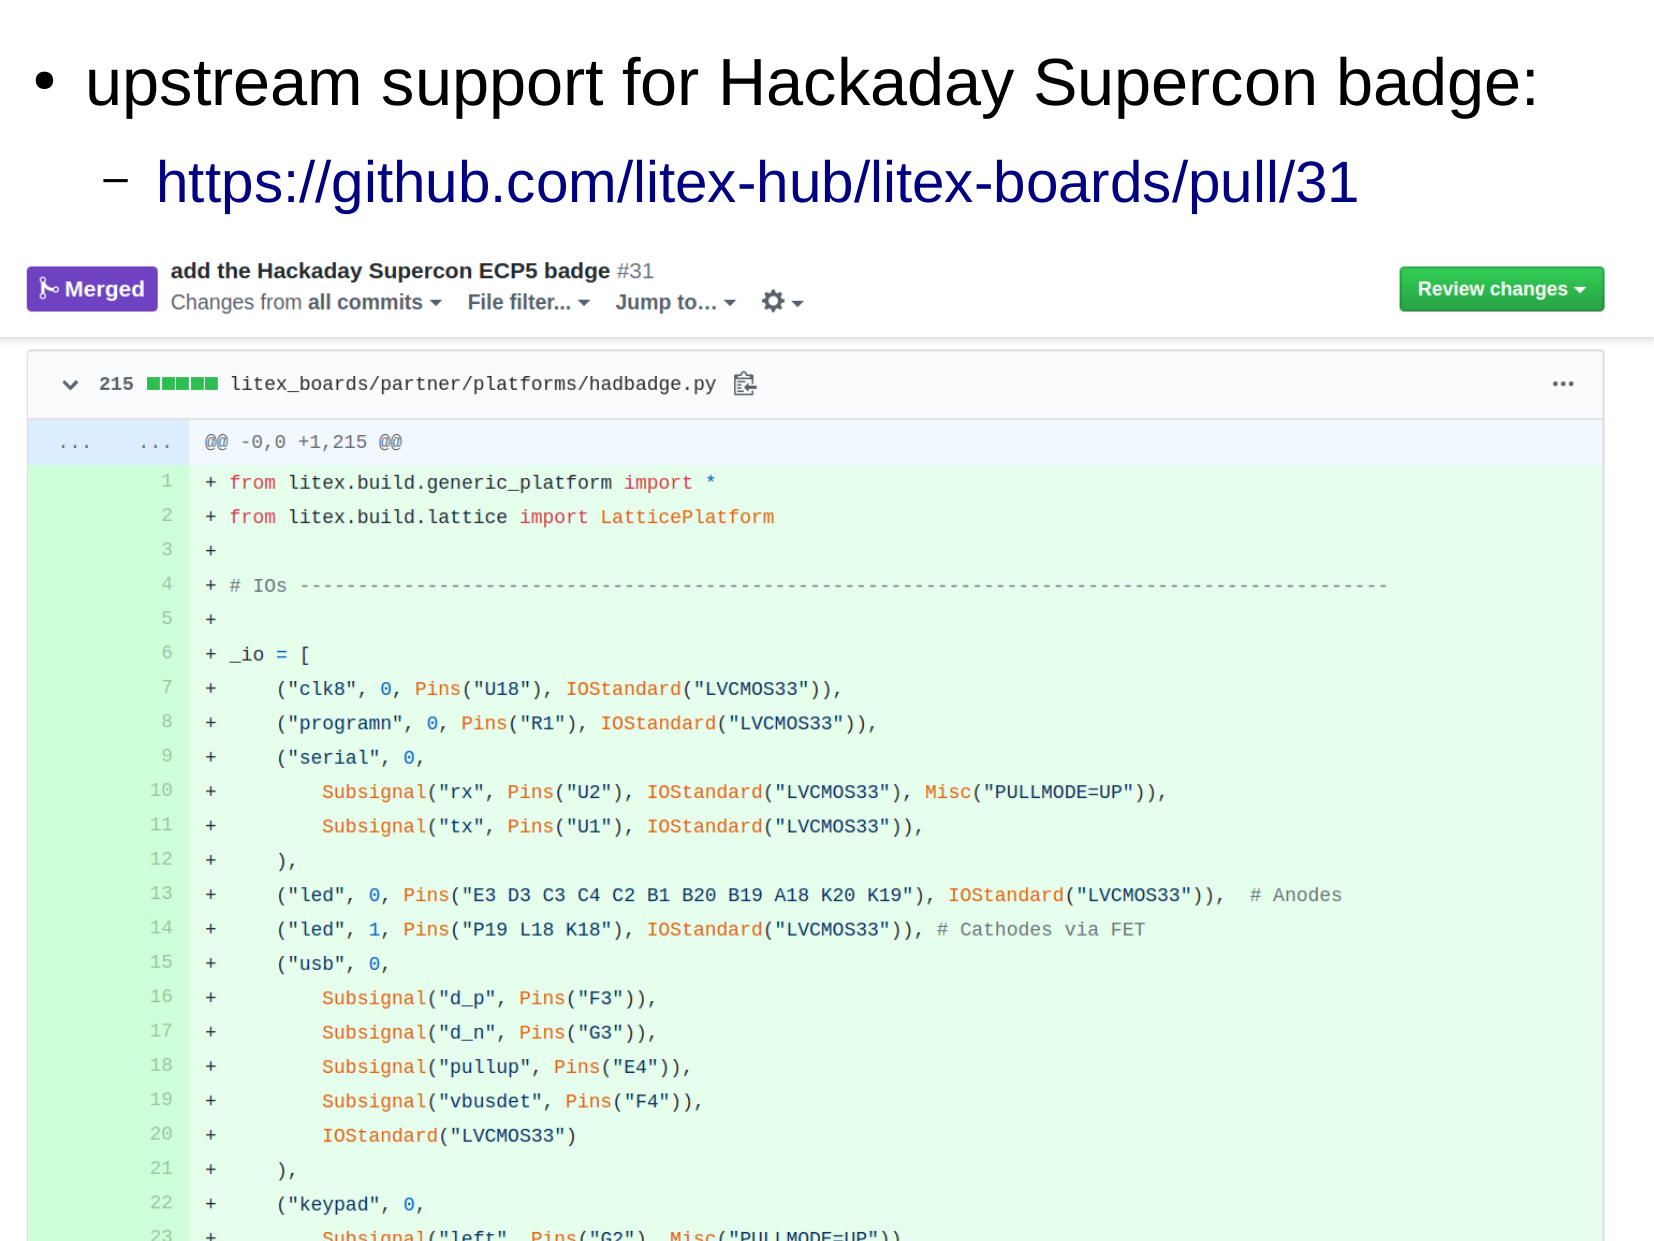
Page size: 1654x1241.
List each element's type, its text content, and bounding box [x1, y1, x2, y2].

list upstream support for Hackaday Supercon badge: https://github.com/litex-hub/litex-boards/pull/31 [15, 45, 1654, 245]
picture [0, 245, 1654, 1241]
